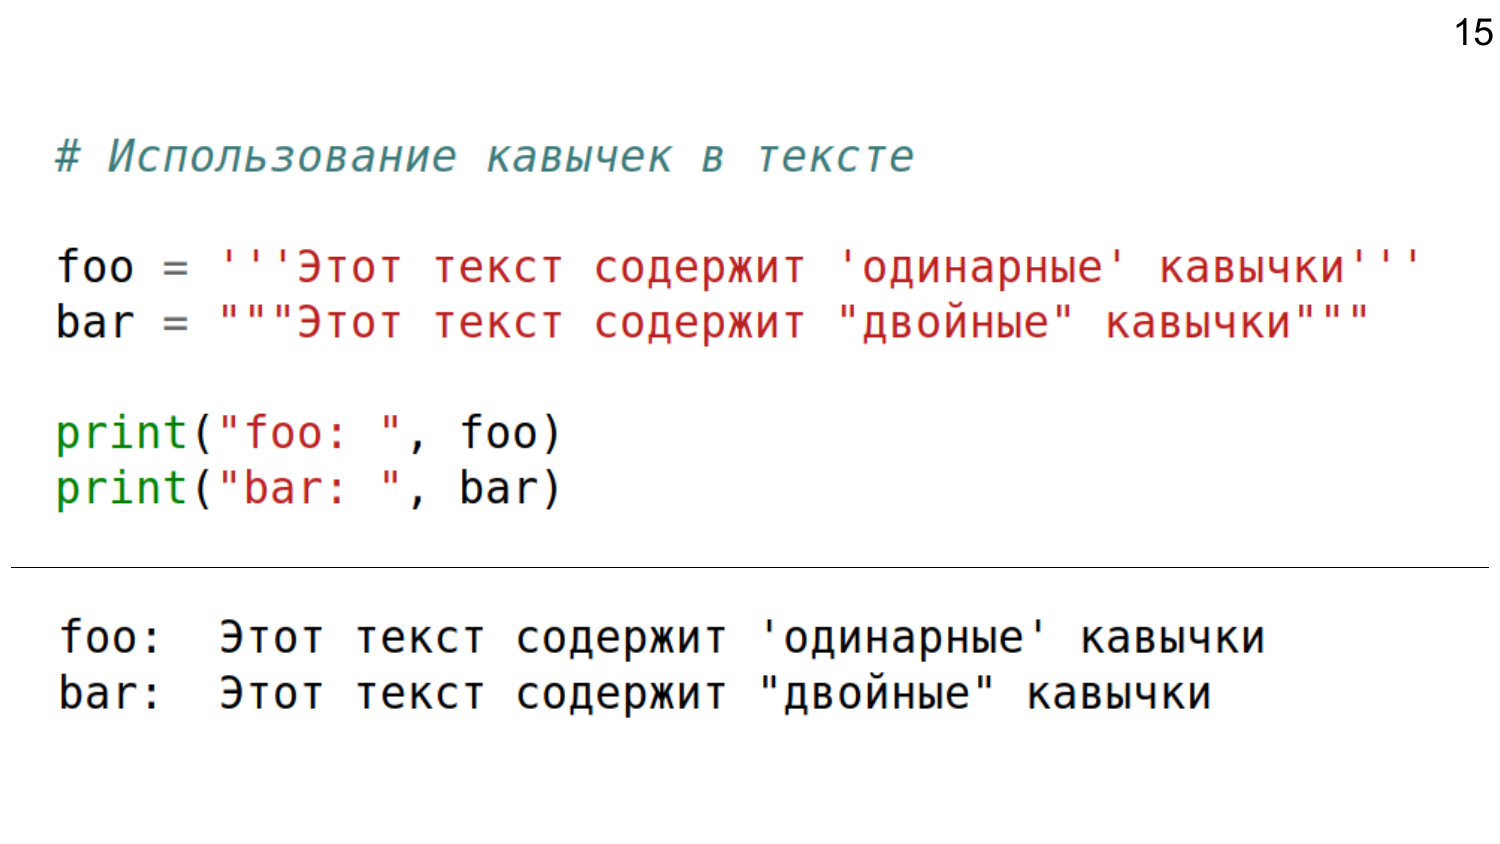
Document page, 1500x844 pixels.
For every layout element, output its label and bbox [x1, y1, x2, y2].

picture [47, 603, 1277, 727]
picture [47, 124, 1431, 532]
